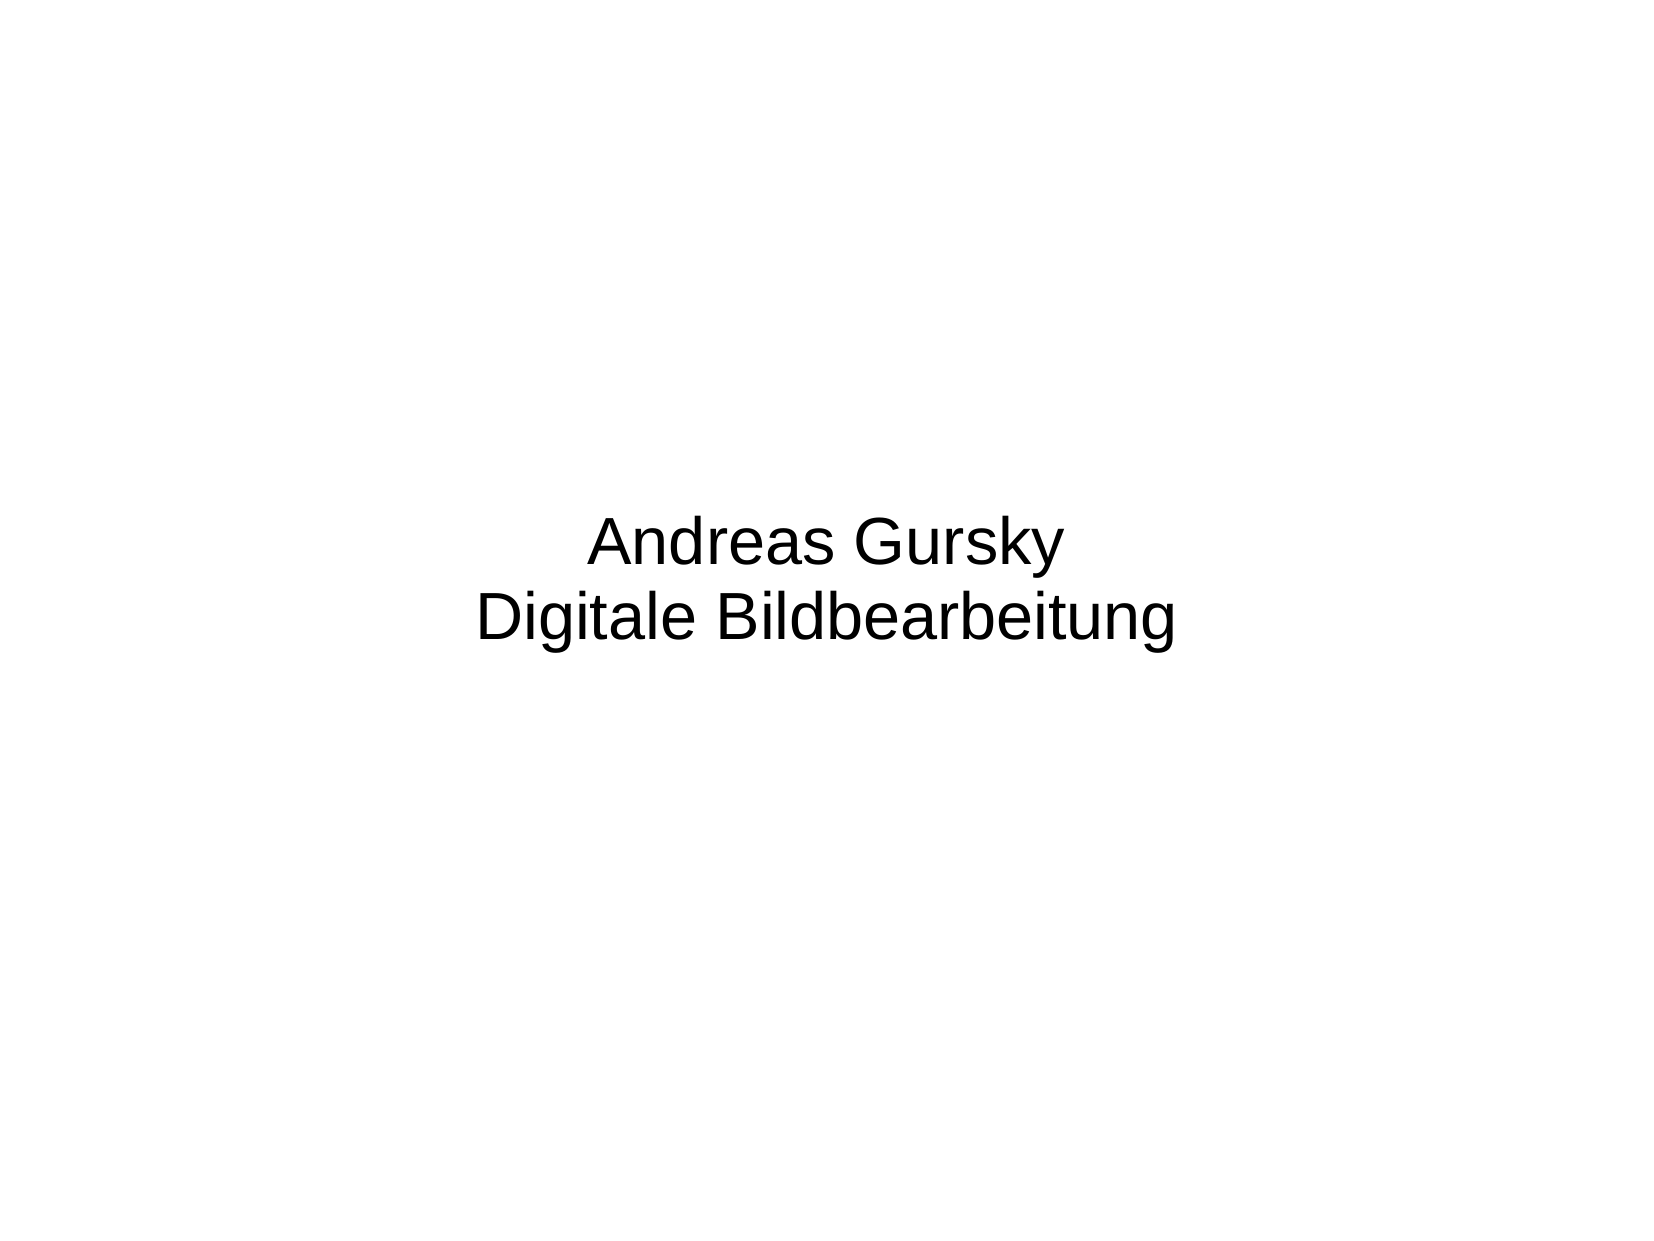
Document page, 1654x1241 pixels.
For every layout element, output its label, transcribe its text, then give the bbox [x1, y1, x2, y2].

subtitle Andreas Gursky Digitale Bildbearbeitung [82, 56, 1571, 1102]
